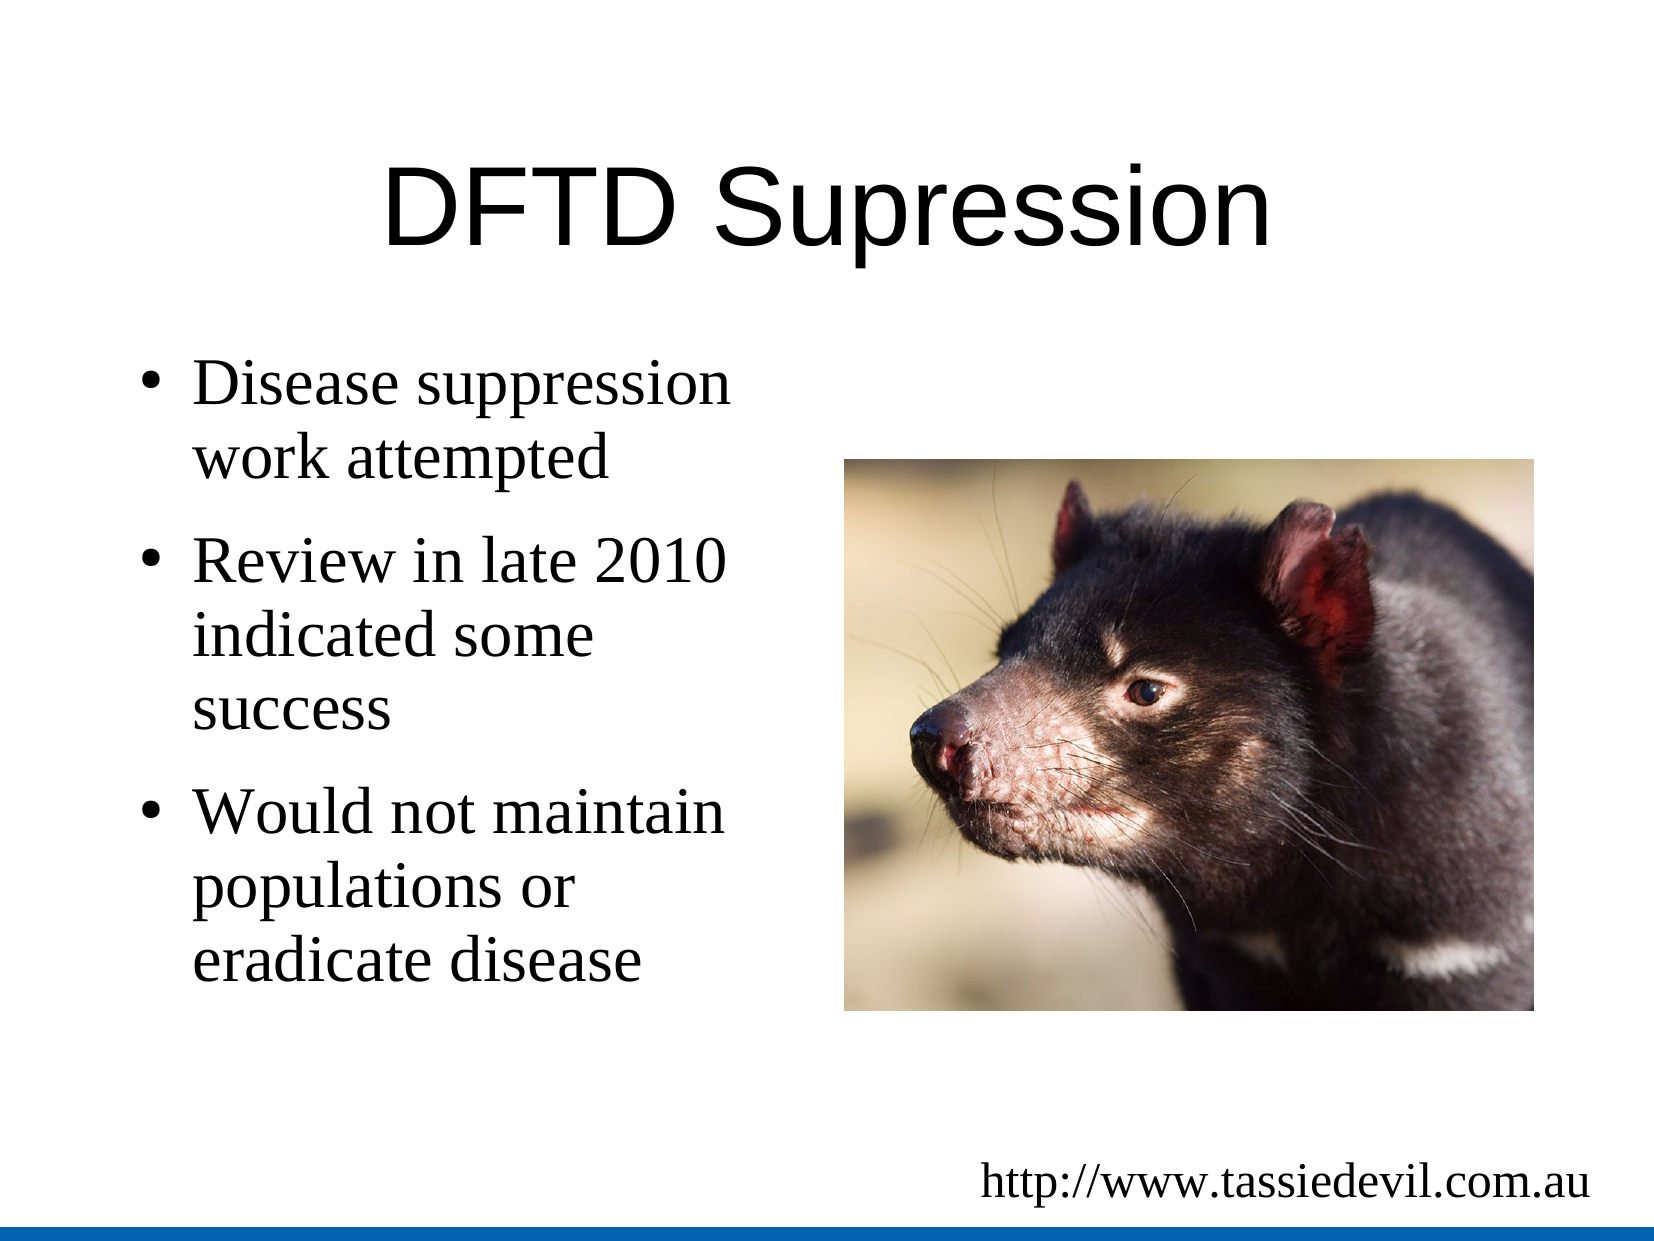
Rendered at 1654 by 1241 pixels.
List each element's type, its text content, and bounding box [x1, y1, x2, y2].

picture [844, 459, 1534, 1012]
title DFTD Supression [121, 102, 1533, 311]
text_box http://www.tassiedevil.com.au [980, 1153, 1592, 1214]
list Disease suppression work attempted Review in late 2010 indicated some success Would not maintain populations or eradicate disease [121, 344, 811, 1127]
